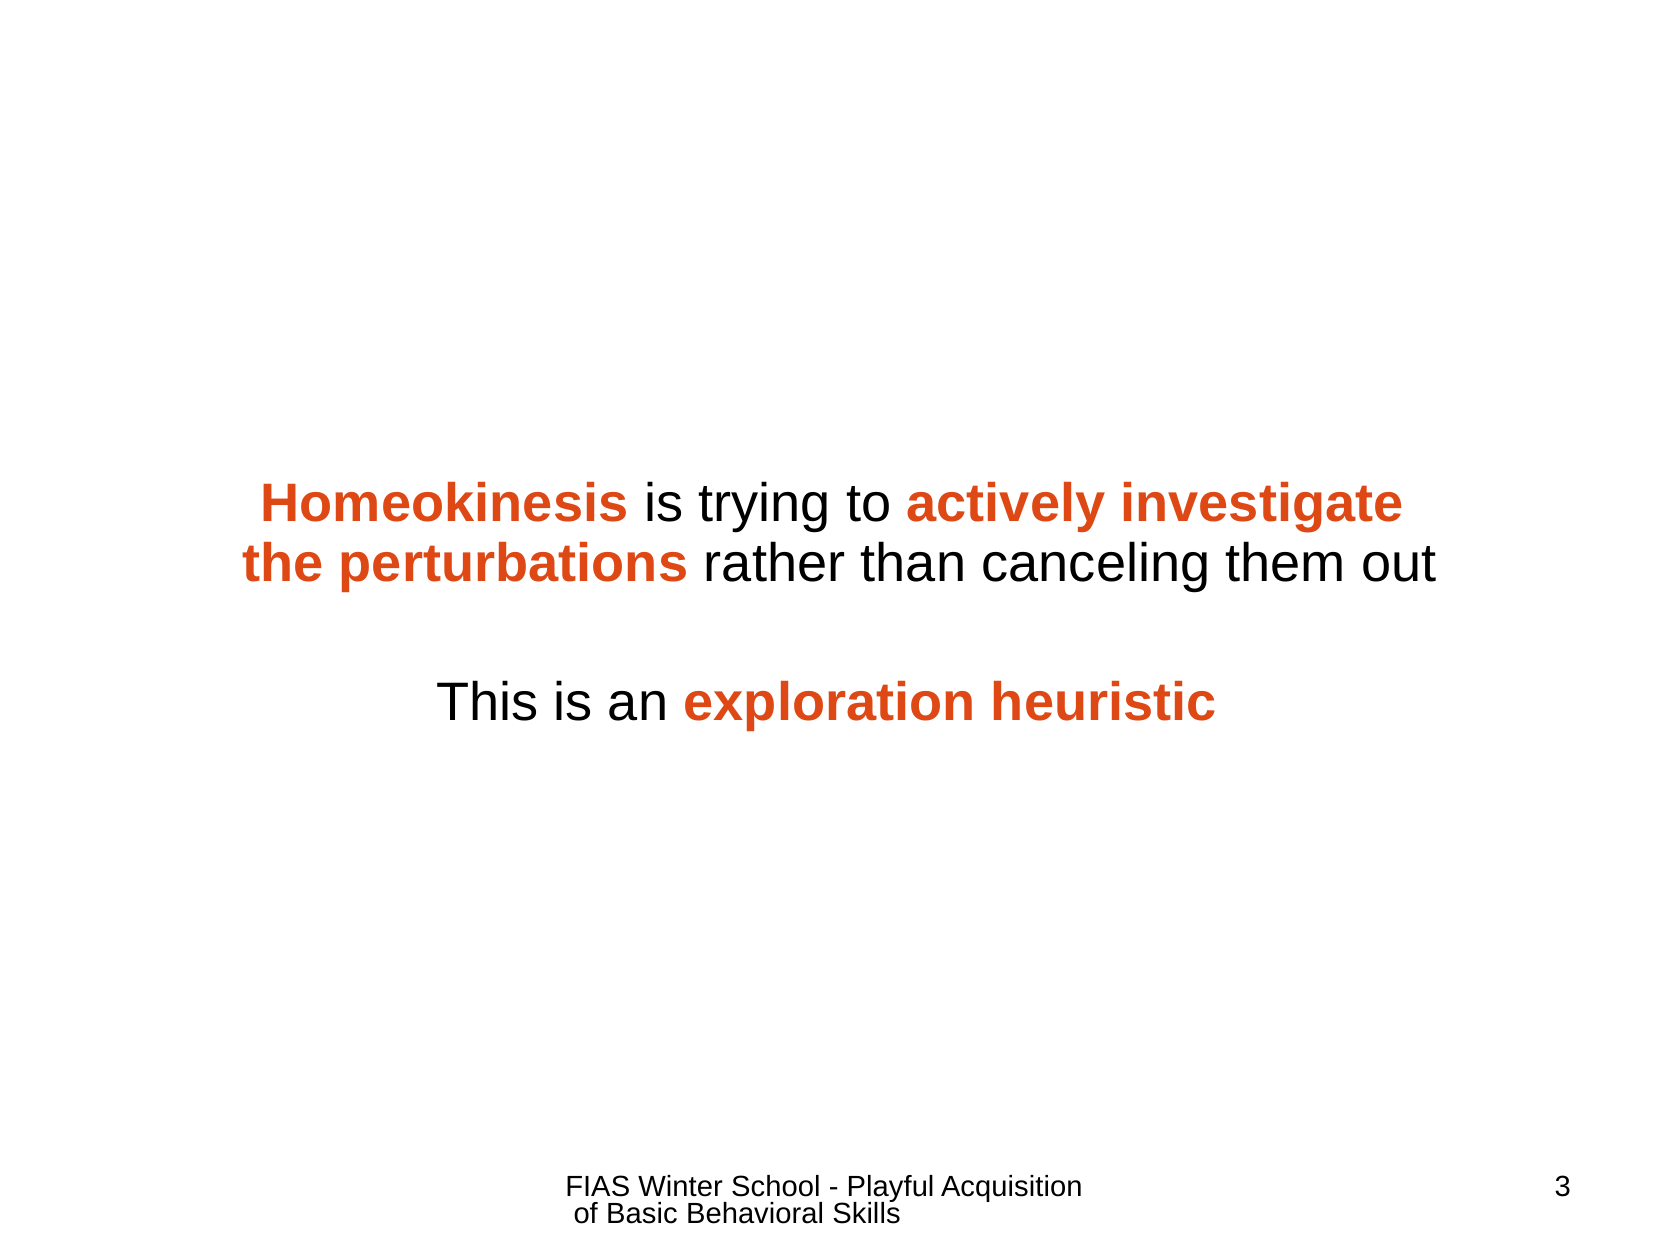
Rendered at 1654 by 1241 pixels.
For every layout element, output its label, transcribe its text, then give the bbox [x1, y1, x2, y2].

text_box This is an exploration heuristic [275, 671, 1378, 733]
text_box Homeokinesis is trying to actively investigate the perturbations rather than canceling them out [120, 450, 1561, 616]
